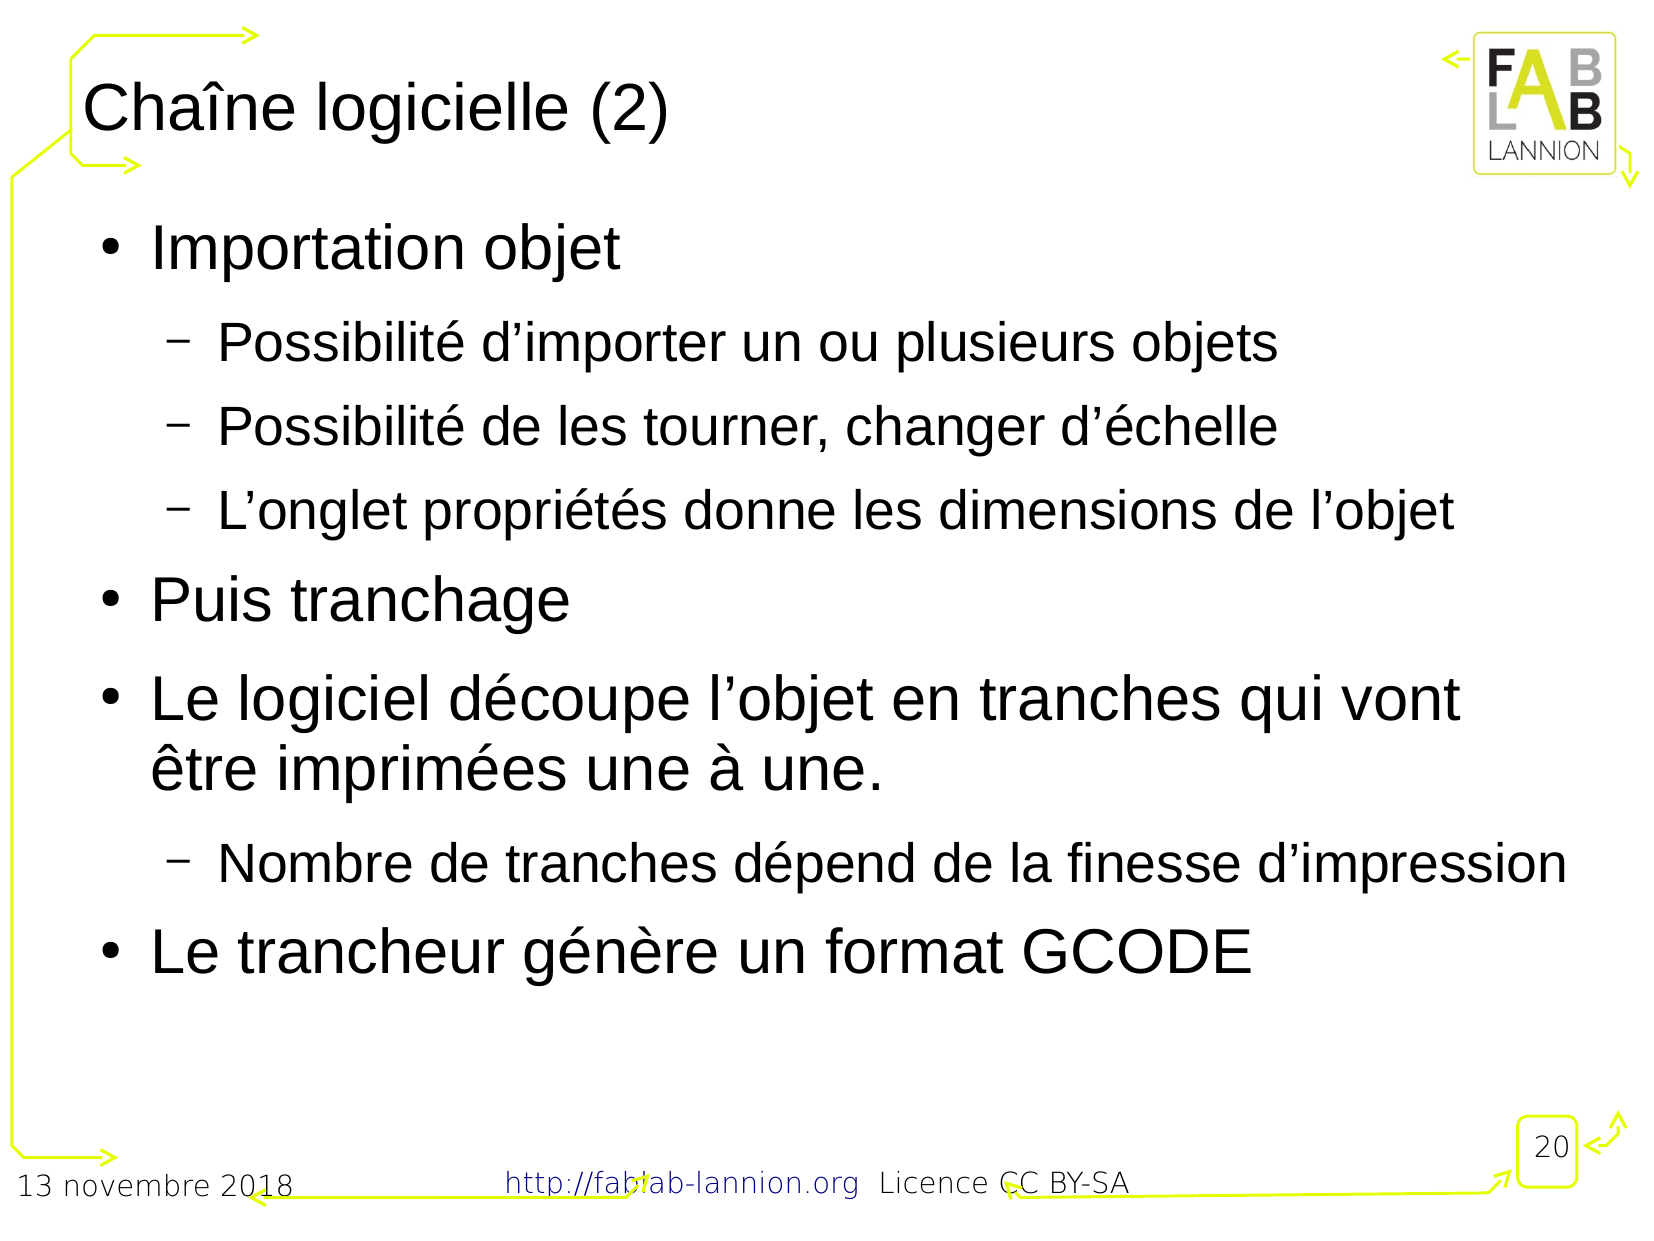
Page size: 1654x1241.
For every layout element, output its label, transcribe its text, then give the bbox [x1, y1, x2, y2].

list Importation objet Possibilité d’importer un ou plusieurs objets Possibilité de les tourner, changer d’échelle L’onglet propriétés donne les dimensions de l’objet Puis tranchage Le logiciel découpe l’objet en tranches qui vont être imprimées une à une. Nombre de tranches dépend de la finesse d’impression Le trancheur génère un format GCODE [82, 212, 1571, 1010]
title Chaîne logicielle (2) [82, 49, 1441, 166]
picture [1470, 29, 1619, 178]
